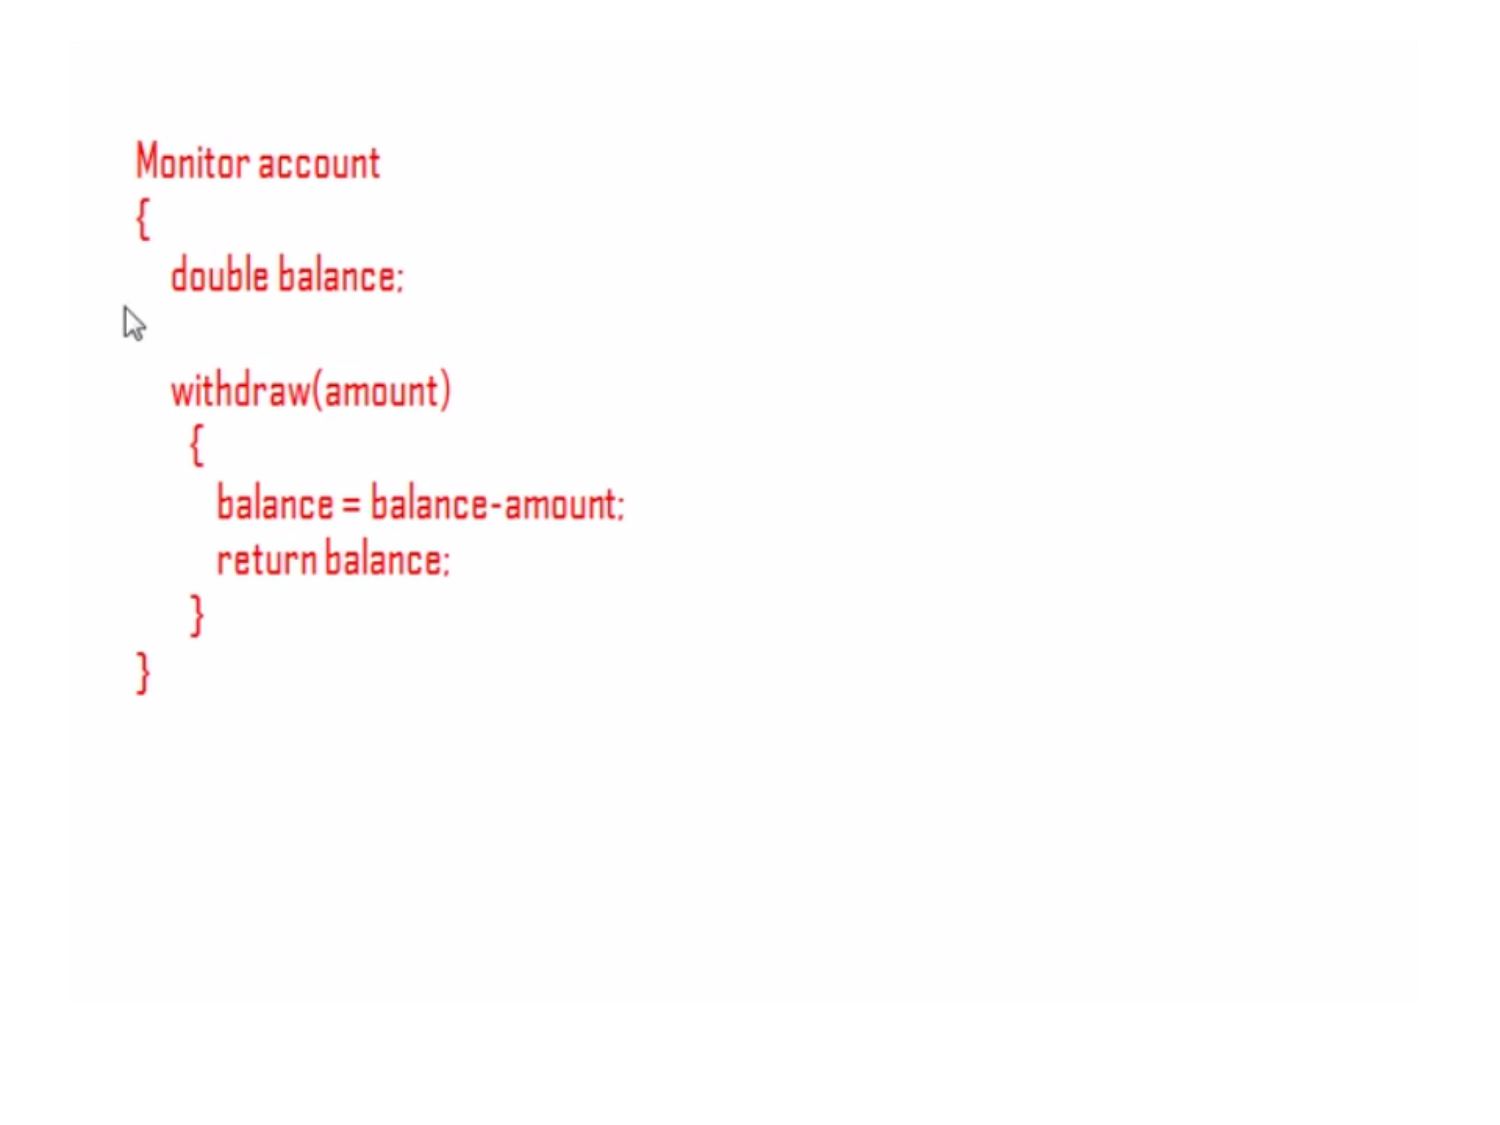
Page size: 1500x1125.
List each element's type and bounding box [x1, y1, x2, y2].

picture [69, 41, 1418, 1004]
